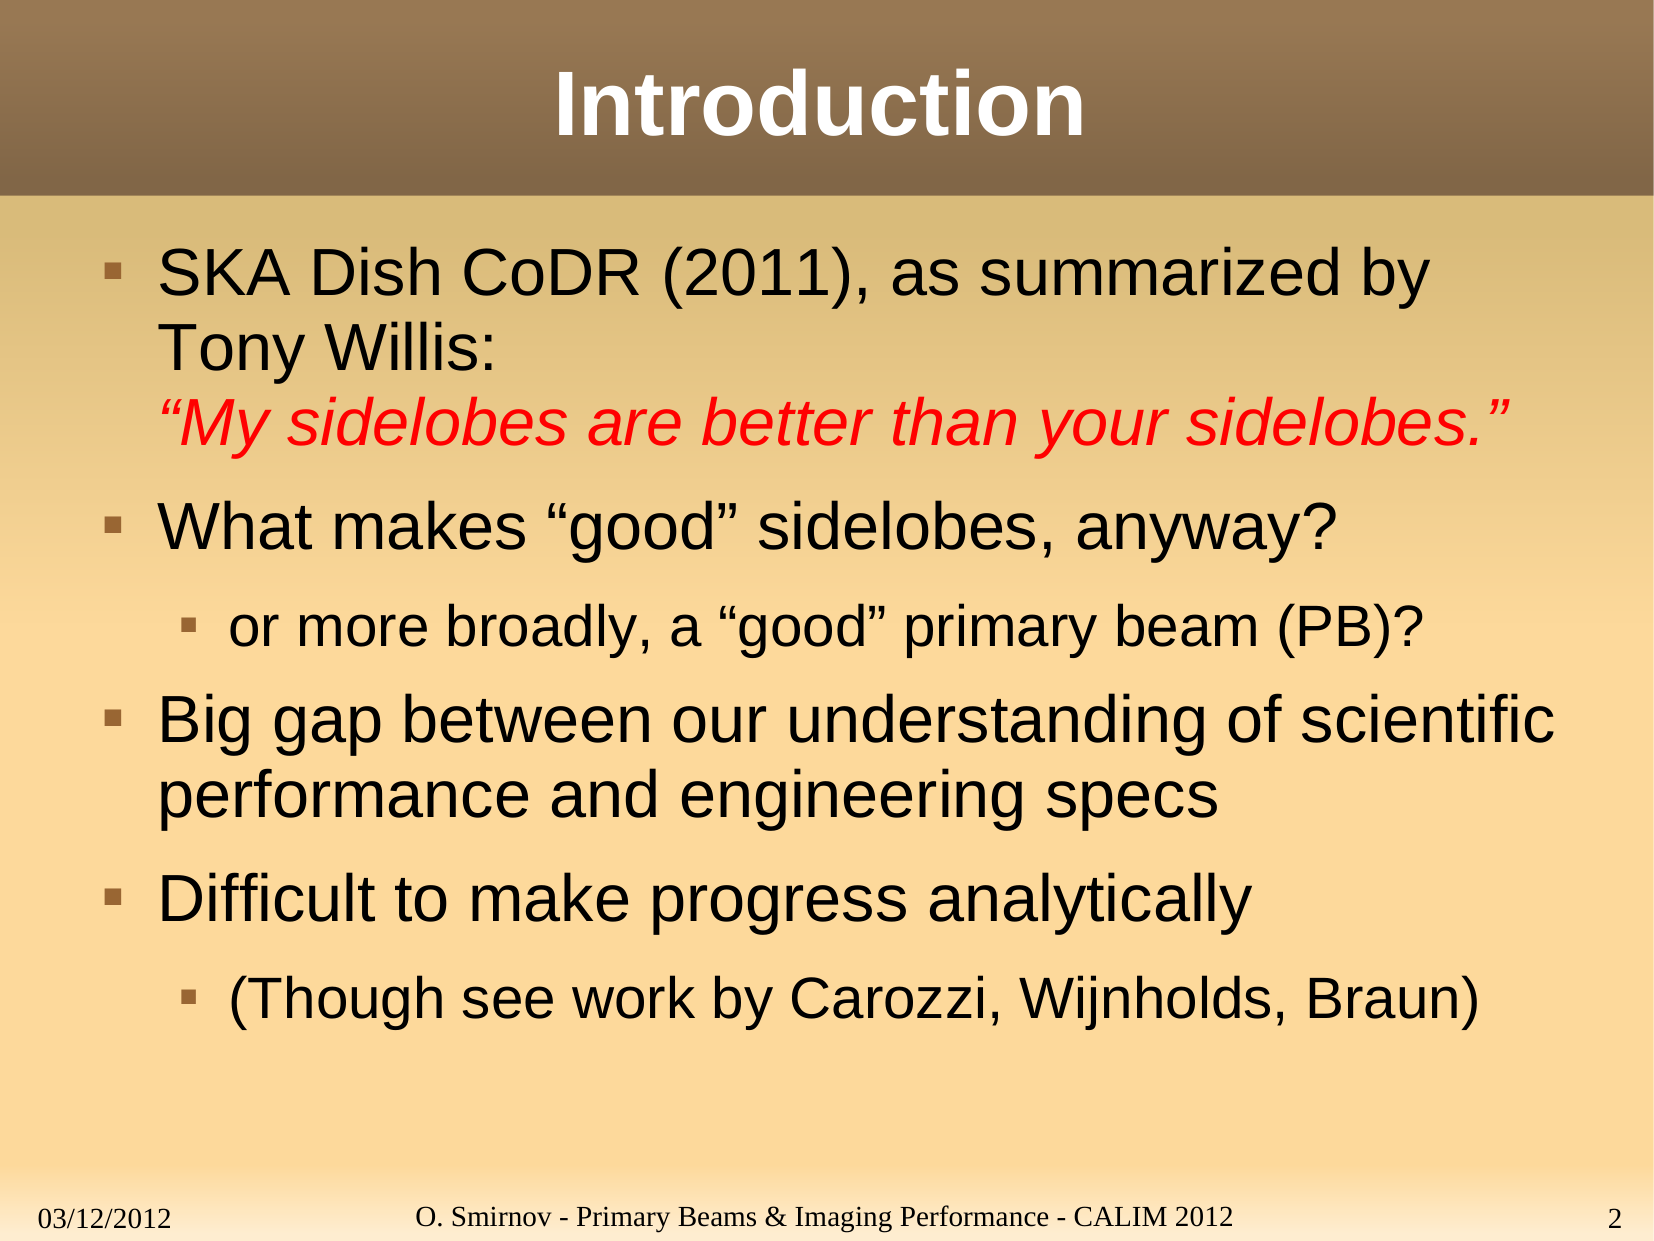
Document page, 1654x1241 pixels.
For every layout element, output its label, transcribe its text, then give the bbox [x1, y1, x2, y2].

title Introduction [76, 0, 1565, 208]
picture [0, 0, 1654, 1241]
list SKA Dish CoDR (2011), as summarized by Tony Willis: “My sidelobes are better than your sidelobes.” What makes “good” sidelobes, anyway? or more broadly, a “good” primary beam (PB)? Big gap between our understanding of scientific performance and engineering specs Difficult to make progress analytically (Though see work by Carozzi, Wijnholds, Braun) [86, 235, 1576, 1054]
